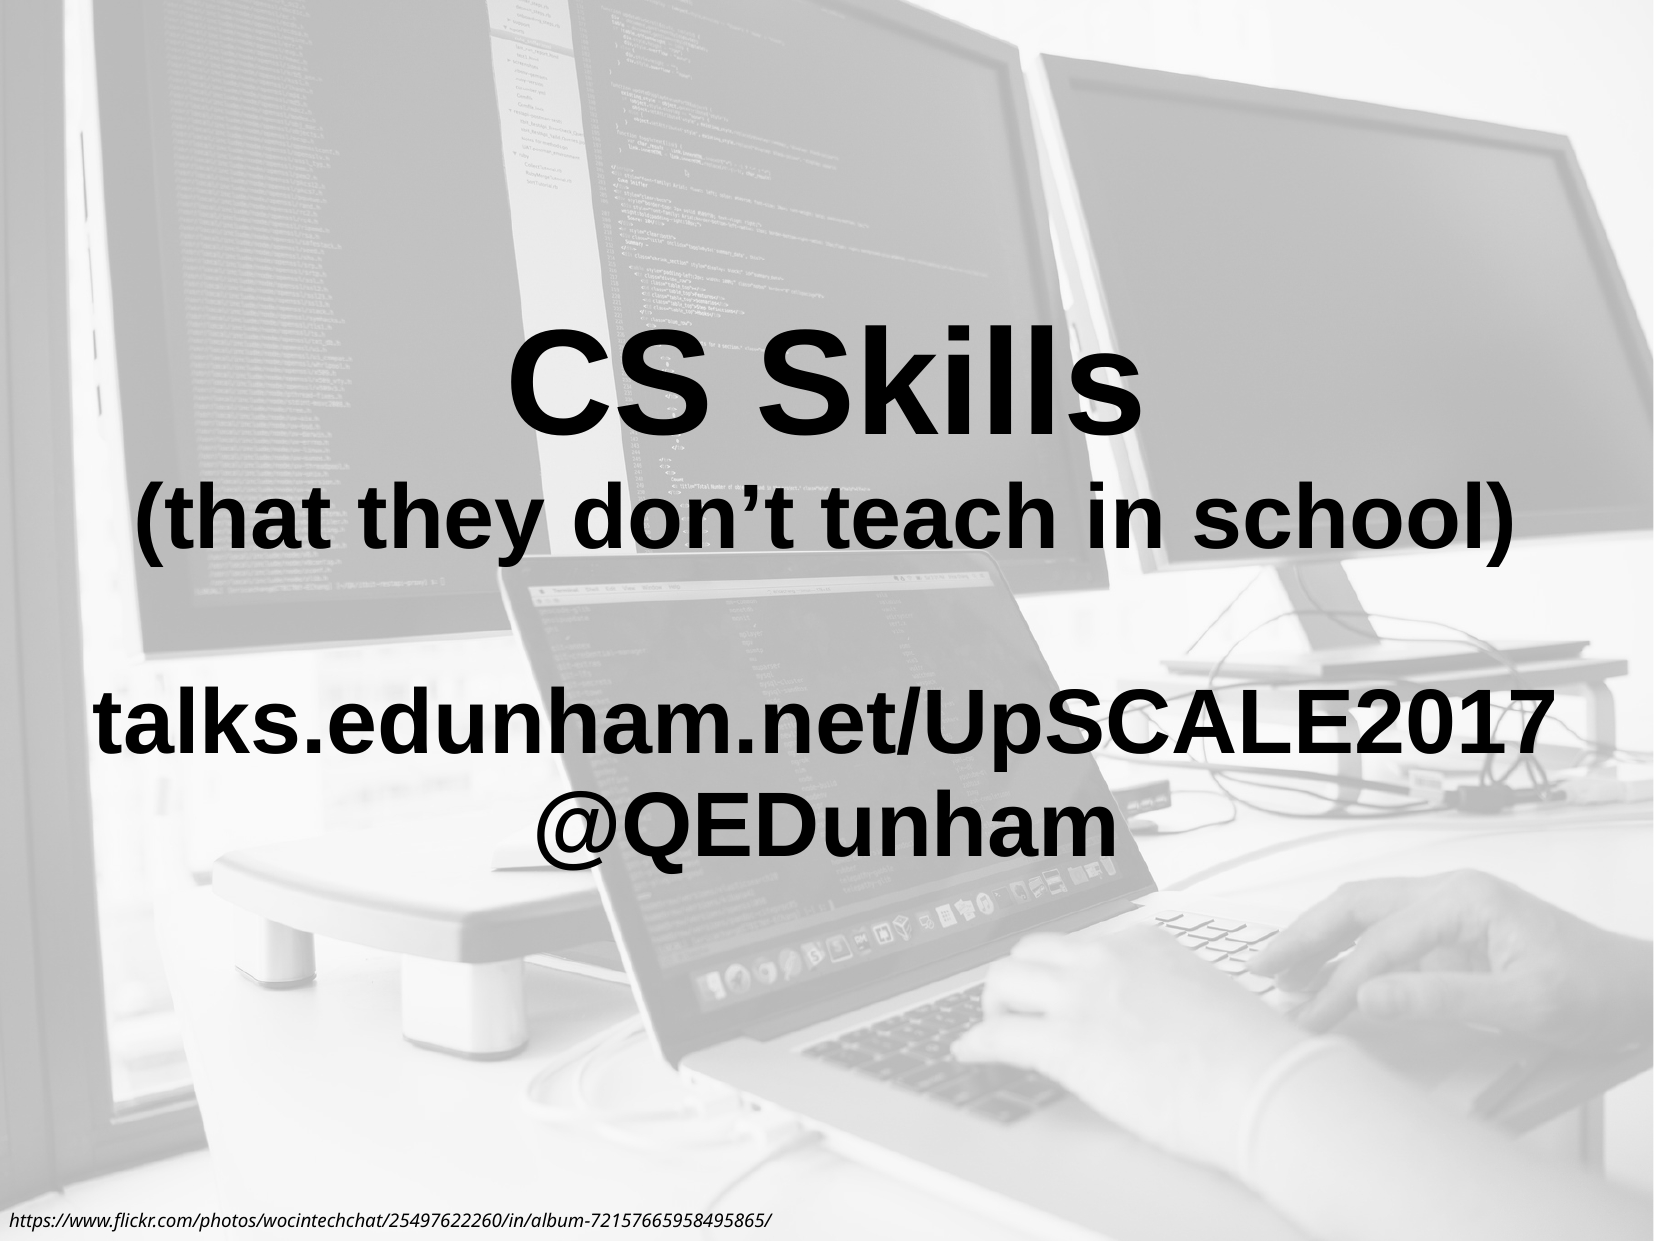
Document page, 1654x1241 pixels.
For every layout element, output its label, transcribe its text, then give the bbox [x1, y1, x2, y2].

text_box https://www.flickr.com/photos/wocintechchat/25497622260/in/album-72157665958495865/ [0, 1200, 1654, 1241]
title CS Skills (that they don’t teach in school) talks.edunham.net/UpSCALE2017 @QEDunham [82, 49, 1571, 1126]
picture [0, 0, 1654, 1200]
